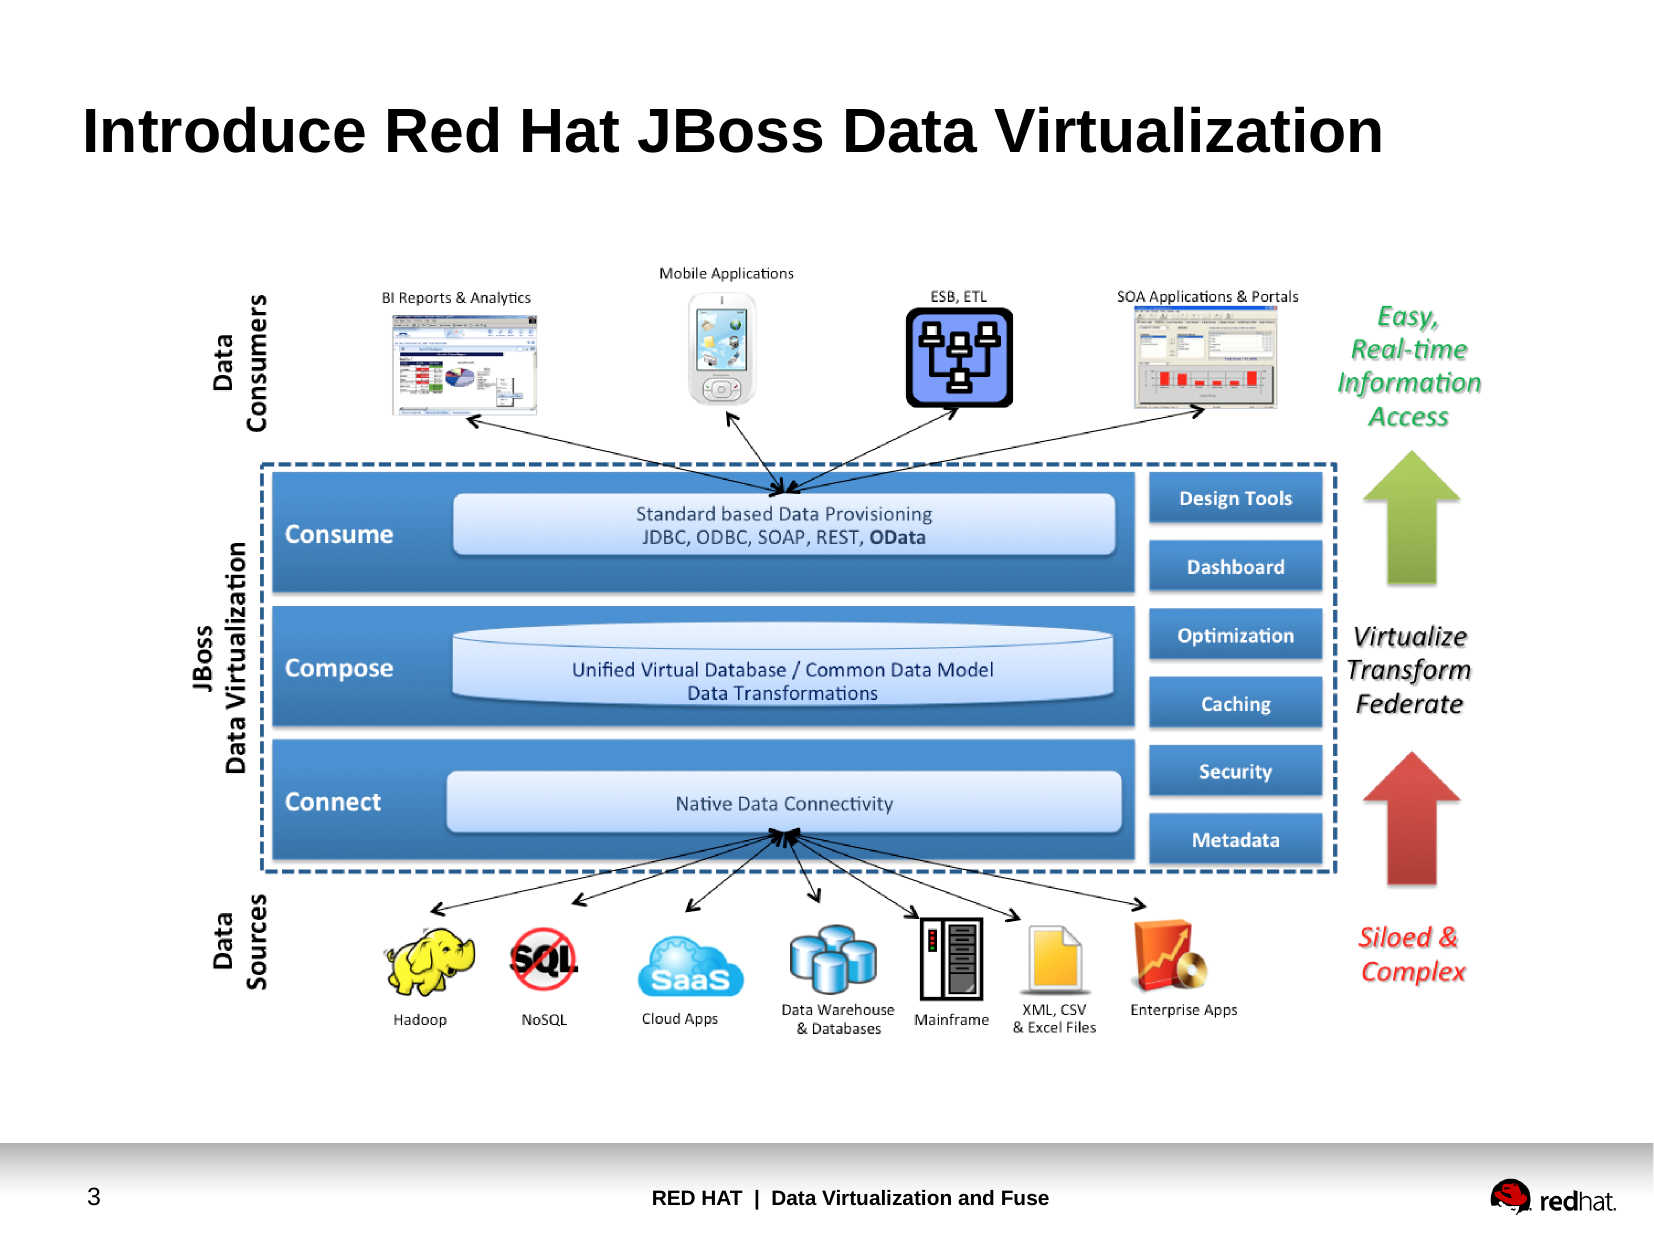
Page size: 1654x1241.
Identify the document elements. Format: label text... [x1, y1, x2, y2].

picture [180, 244, 1482, 1039]
picture [0, 1143, 1654, 1241]
title Introduce Red Hat JBoss Data Virtualization [82, 37, 1571, 226]
